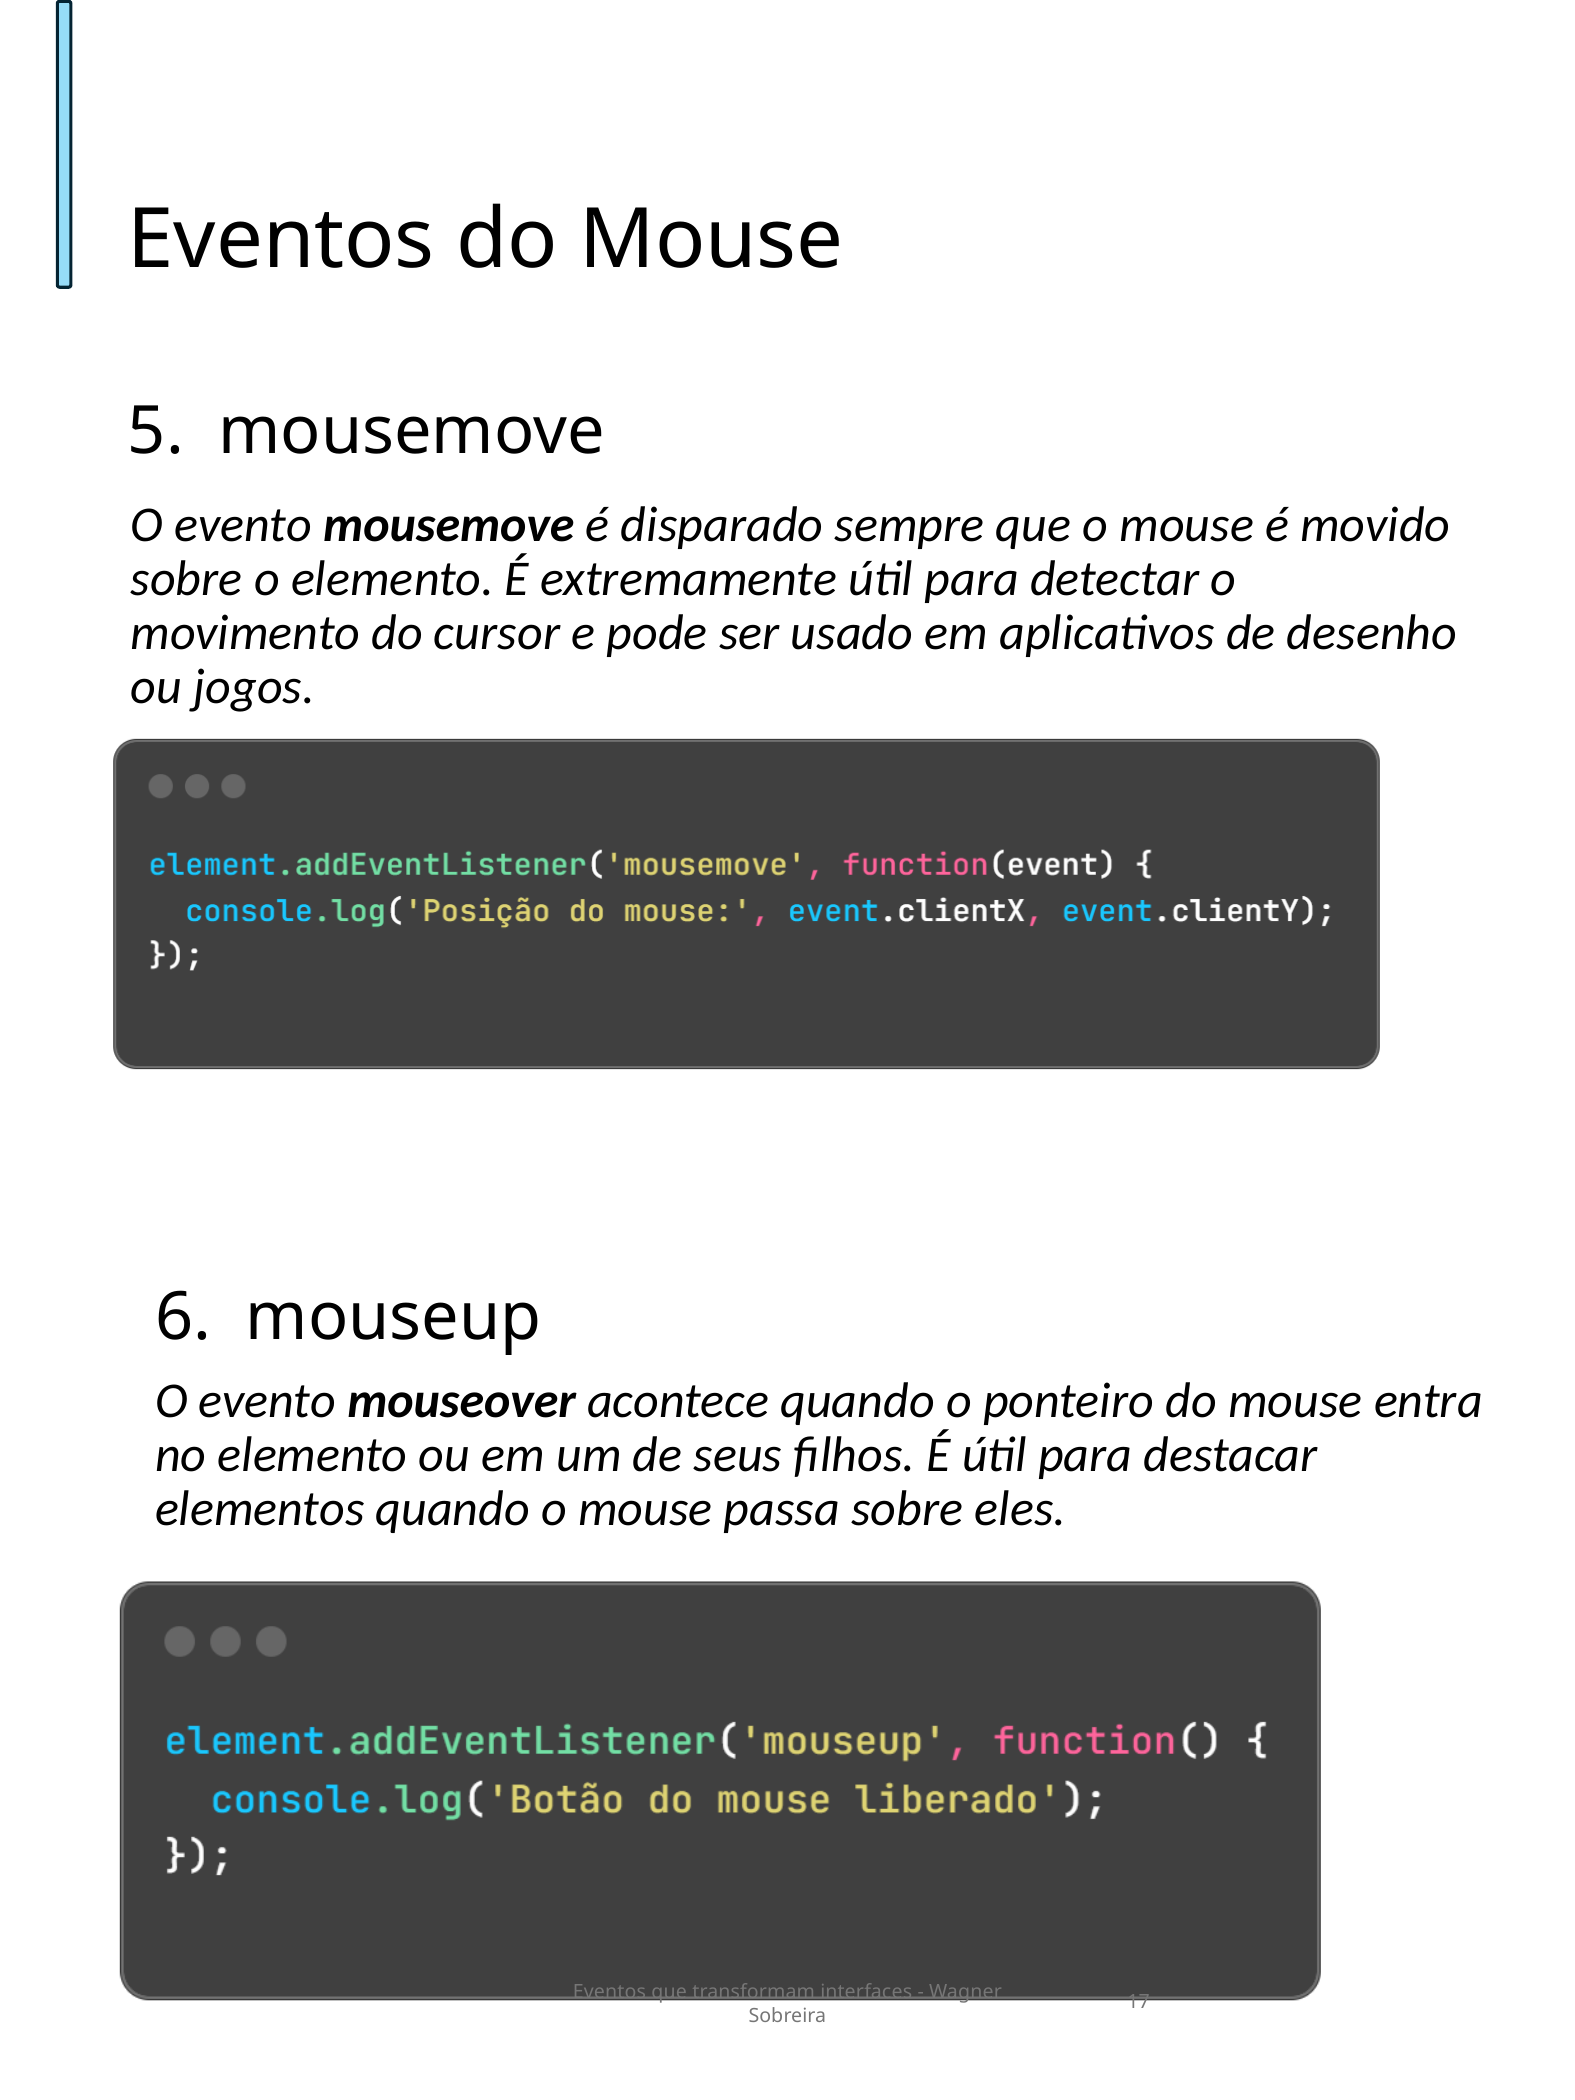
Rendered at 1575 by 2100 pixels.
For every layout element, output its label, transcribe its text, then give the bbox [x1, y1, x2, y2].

footer Eventos que transformam interfaces - Wagner Sobreira [521, 1946, 1054, 2059]
picture [0, 613, 1506, 1195]
text_box Eventos do Mouse [112, 188, 1477, 343]
text_box [57, 1, 71, 288]
slide_number 17 [1112, 1946, 1467, 2059]
picture [0, 1422, 1480, 2100]
text_box 6. mouseup [140, 1274, 1505, 1368]
text_box O evento mousemove é disparado sempre que o mouse é movido sobre o elemento. É extremamente útil para detectar o movimento do cursor e pode ser usado em aplicativos de desenho ou jogos. [115, 491, 1481, 613]
text_box O evento mouseover acontece quando o ponteiro do mouse entra no elemento ou em um de seus filhos. É útil para destacar elementos quando o mouse passa sobre eles. [140, 1368, 1505, 1596]
text_box 5. mousemove [112, 388, 1477, 479]
